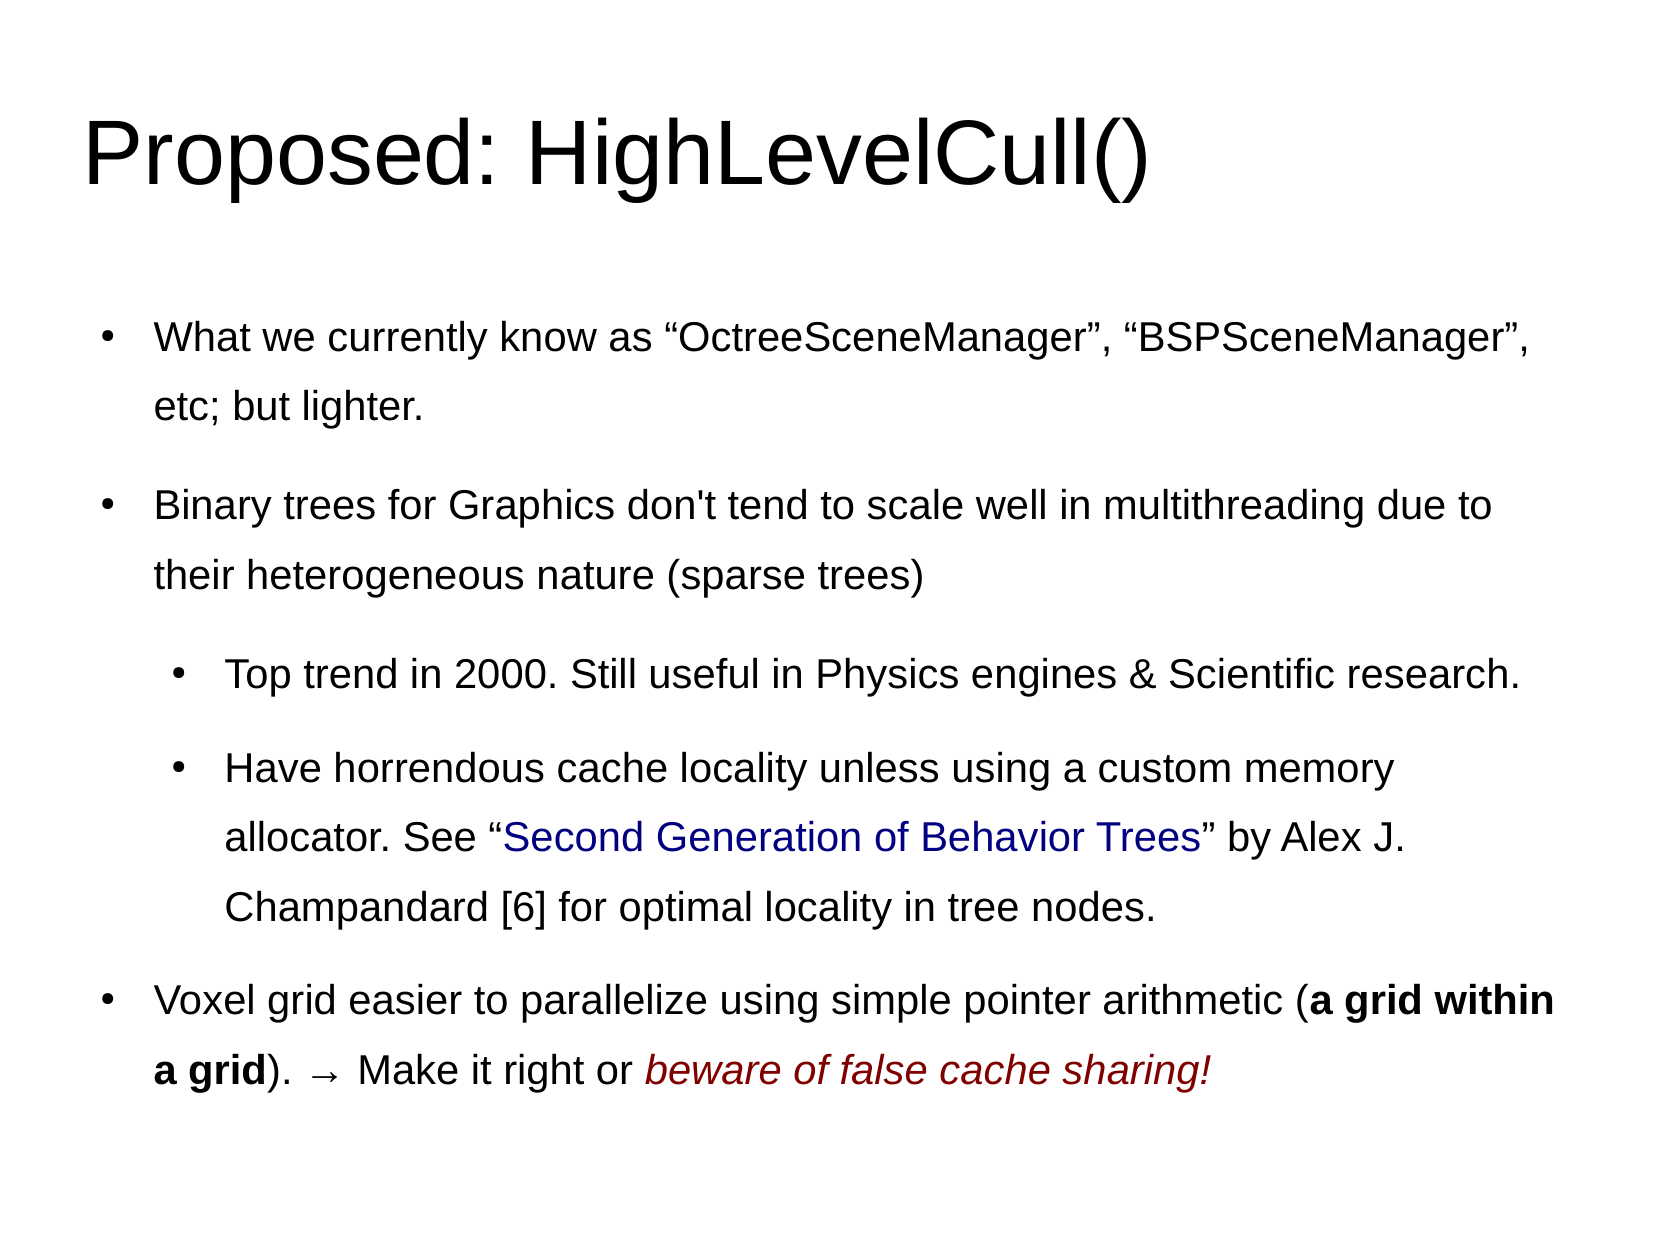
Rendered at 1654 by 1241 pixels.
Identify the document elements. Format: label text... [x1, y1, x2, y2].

list What we currently know as “OctreeSceneManager”, “BSPSceneManager”, etc; but lighter. Binary trees for Graphics don't tend to scale well in multithreading due to their heterogeneous nature (sparse trees) Top trend in 2000. Still useful in Physics engines & Scientific research. Have horrendous cache locality unless using a custom memory allocator. See “Second Generation of Behavior Trees” by Alex J. Champandard [6] for optimal locality in tree nodes. Voxel grid easier to parallelize using simple pointer arithmetic (a grid within a grid). → Make it right or beware of false cache sharing! [82, 290, 1571, 1109]
title Proposed: HighLevelCull() [82, 49, 1571, 257]
